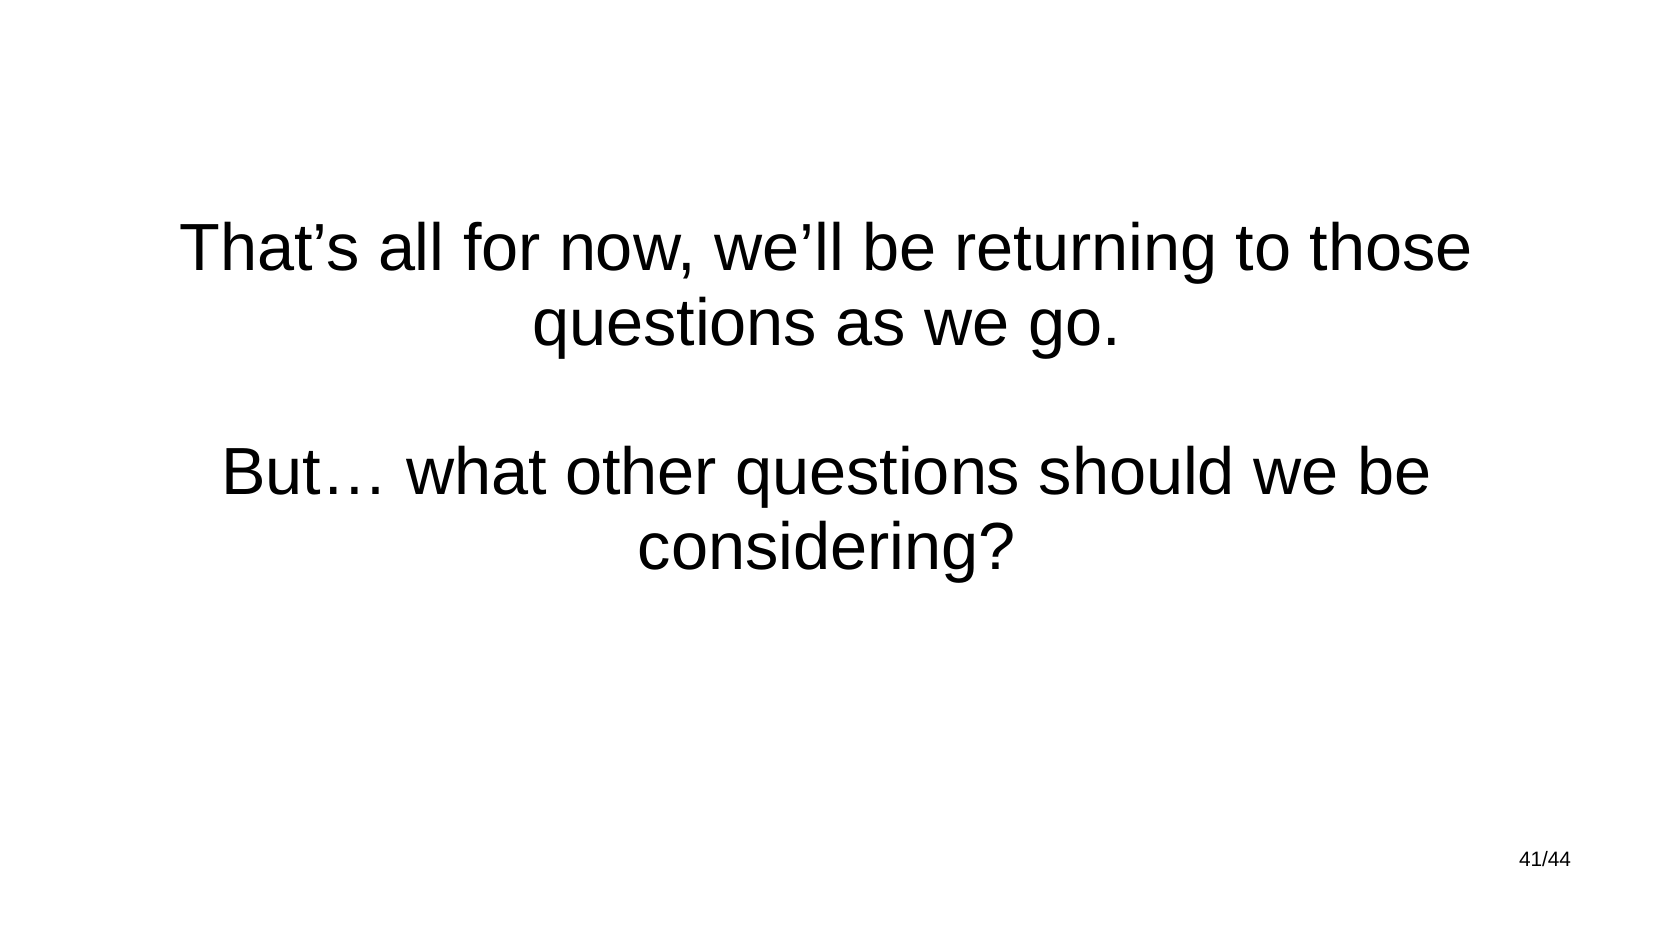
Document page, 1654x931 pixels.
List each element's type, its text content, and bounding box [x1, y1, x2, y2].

subtitle That’s all for now, we’ll be returning to those questions as we go. But… what other questions should we be considering? [82, 37, 1571, 757]
